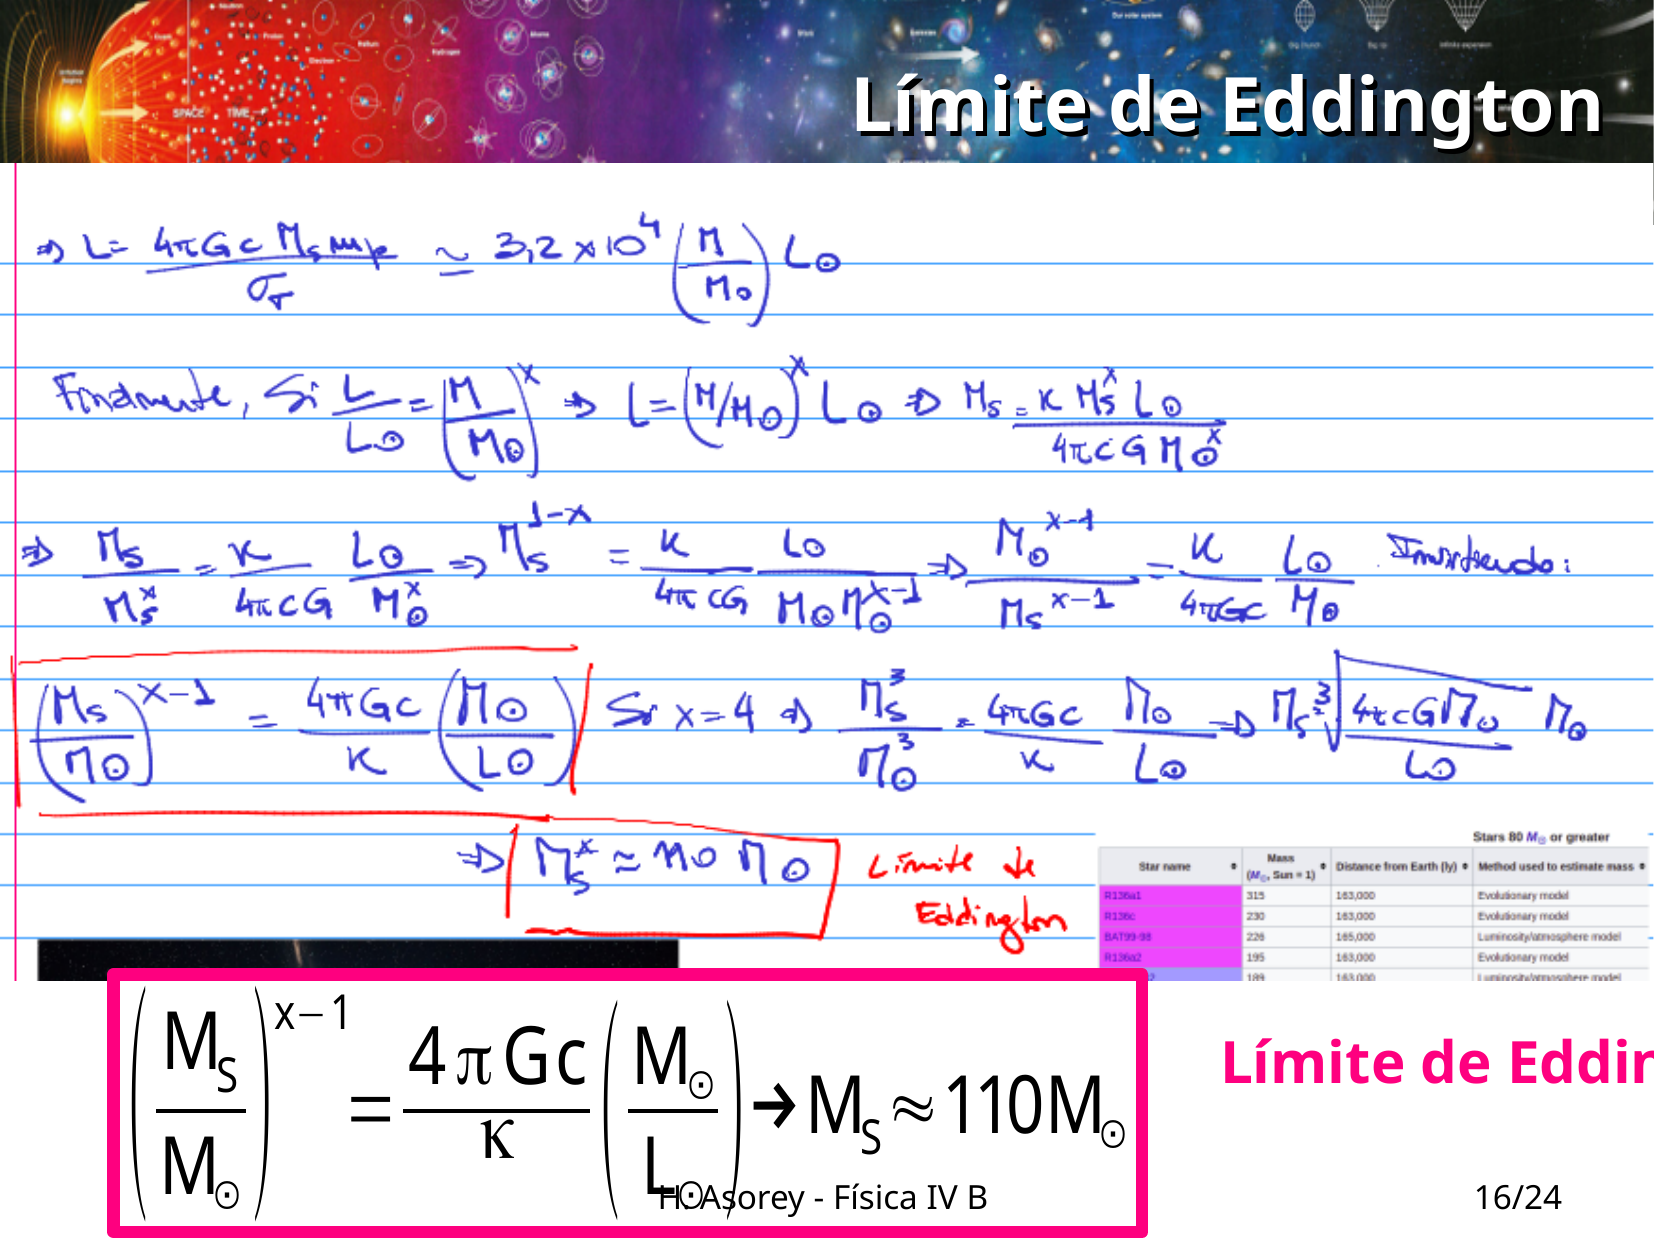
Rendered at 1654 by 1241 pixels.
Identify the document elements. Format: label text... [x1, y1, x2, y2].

chart [120, 980, 1136, 1226]
title Límite de Eddington [45, 15, 1606, 191]
picture [0, 0, 1654, 981]
text_box Límite de Eddington [1205, 1014, 1654, 1171]
